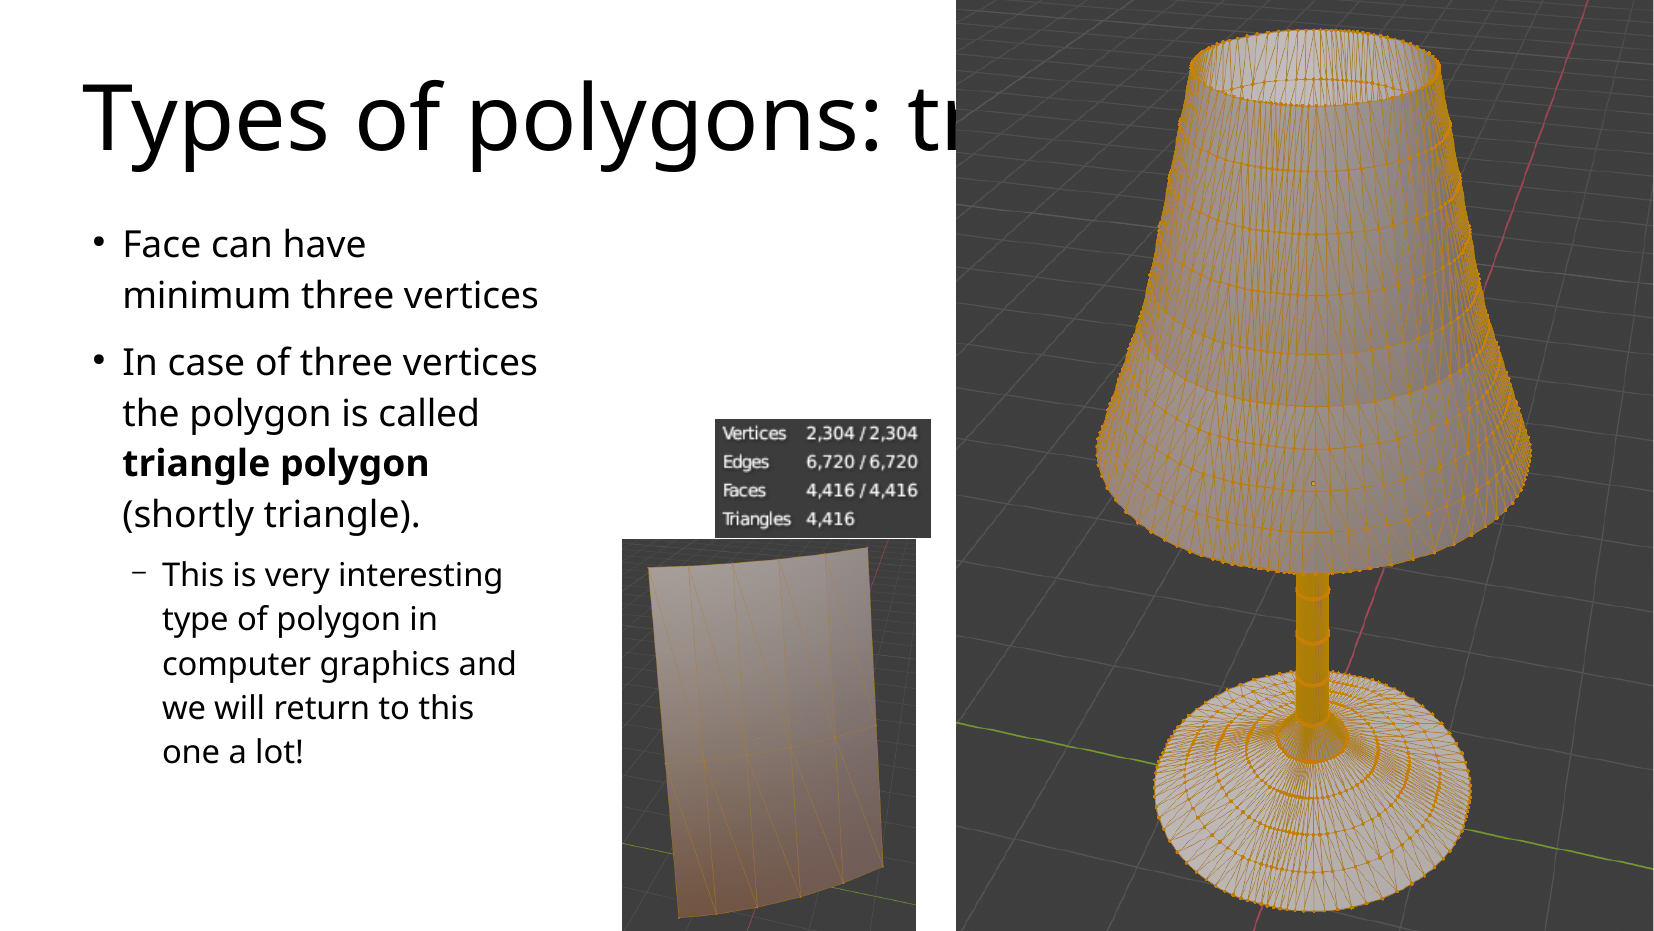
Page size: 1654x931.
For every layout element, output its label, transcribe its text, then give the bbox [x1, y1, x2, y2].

picture [622, 539, 916, 931]
picture [715, 419, 931, 538]
title Types of polygons: triangle [82, 37, 956, 193]
list Face can have minimum three vertices In case of three vertices the polygon is called triangle polygon (shortly triangle). This is very interesting type of polygon in computer graphics and we will return to this one a lot! [82, 217, 541, 871]
picture [956, 0, 1654, 931]
